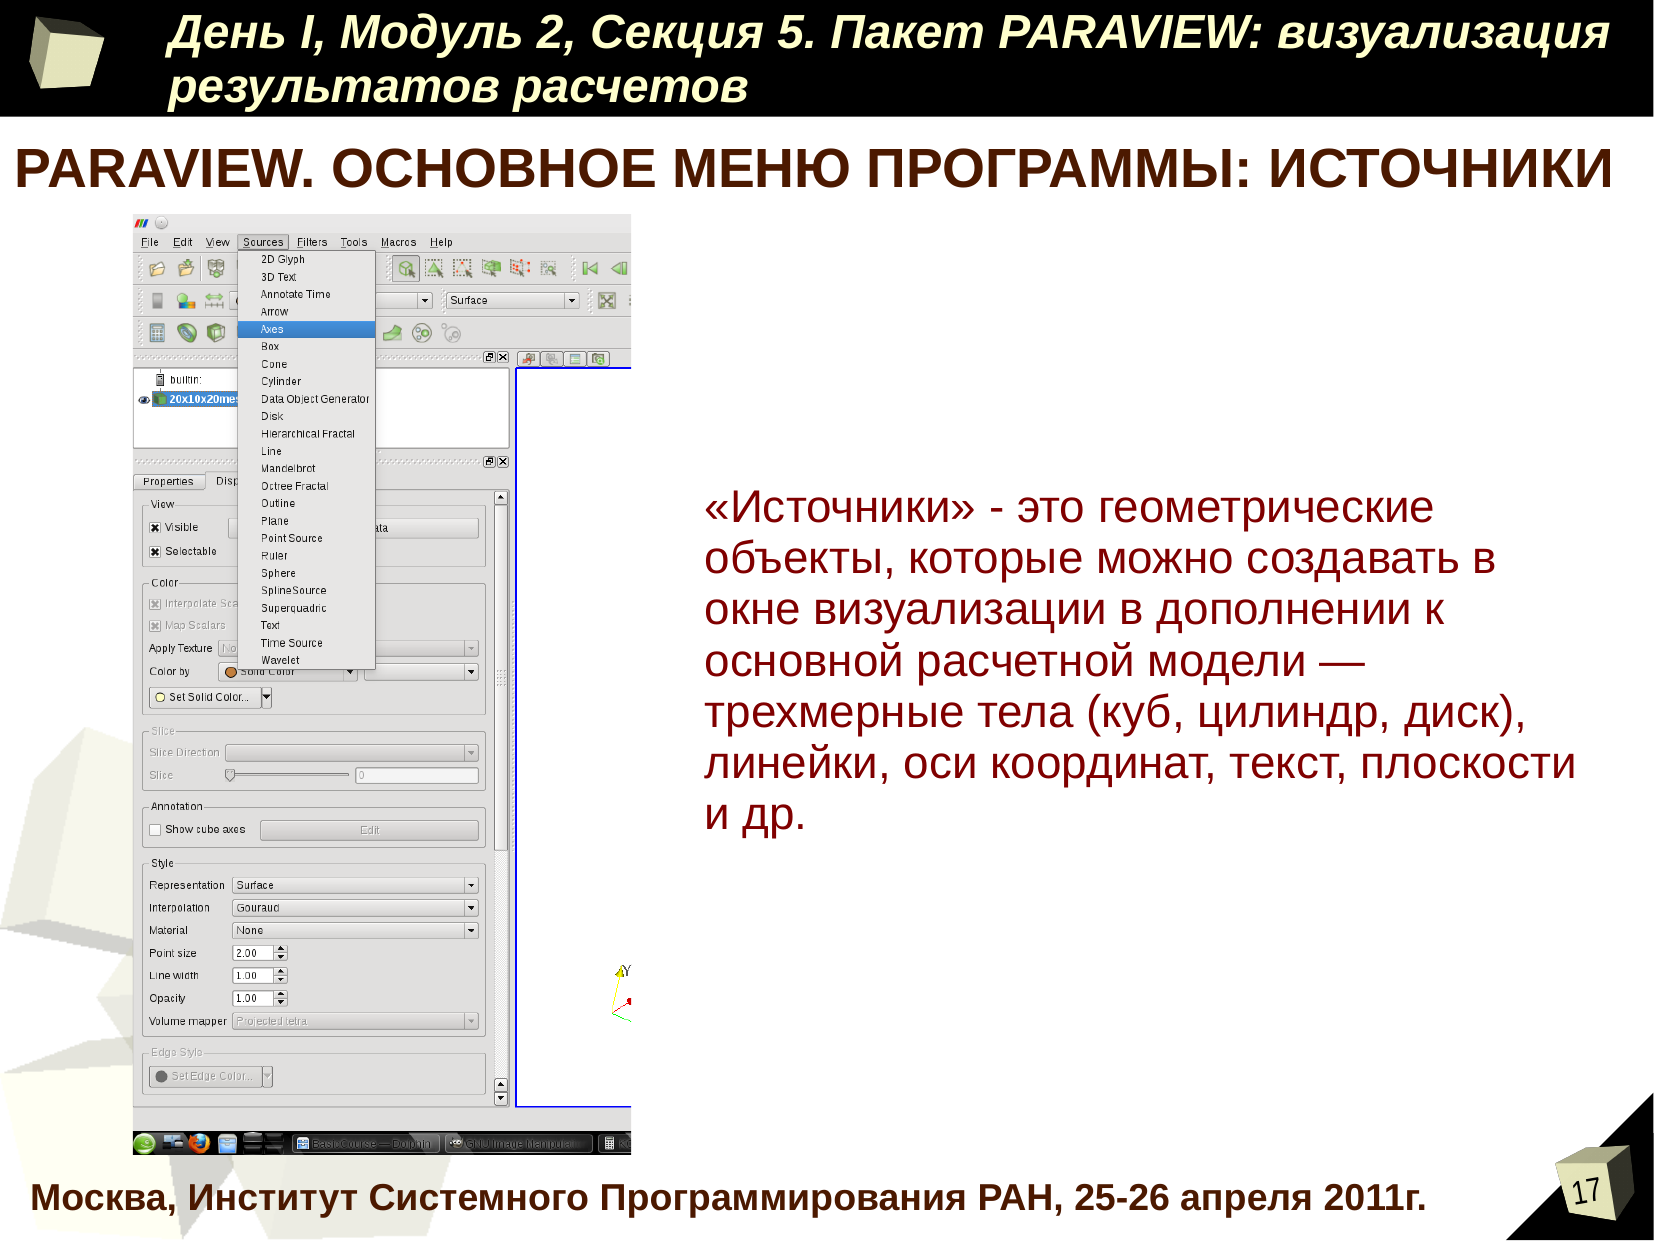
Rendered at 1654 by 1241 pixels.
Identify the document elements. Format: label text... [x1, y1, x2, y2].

text_box PARAVIEW. ОСНОВНОЕ МЕНЮ ПРОГРАММЫ: ИСТОЧНИКИ [0, 130, 1654, 211]
picture [0, 214, 632, 1241]
picture [464, 1193, 472, 1198]
text_box «Источники» - это геометрические объекты, которые можно создавать в окне визуализации в дополнении к основной расчетной модели — трехмерные тела (куб, цилиндр, диск), линейки, оси координат, текст, плоскости и др. [689, 473, 1595, 1046]
